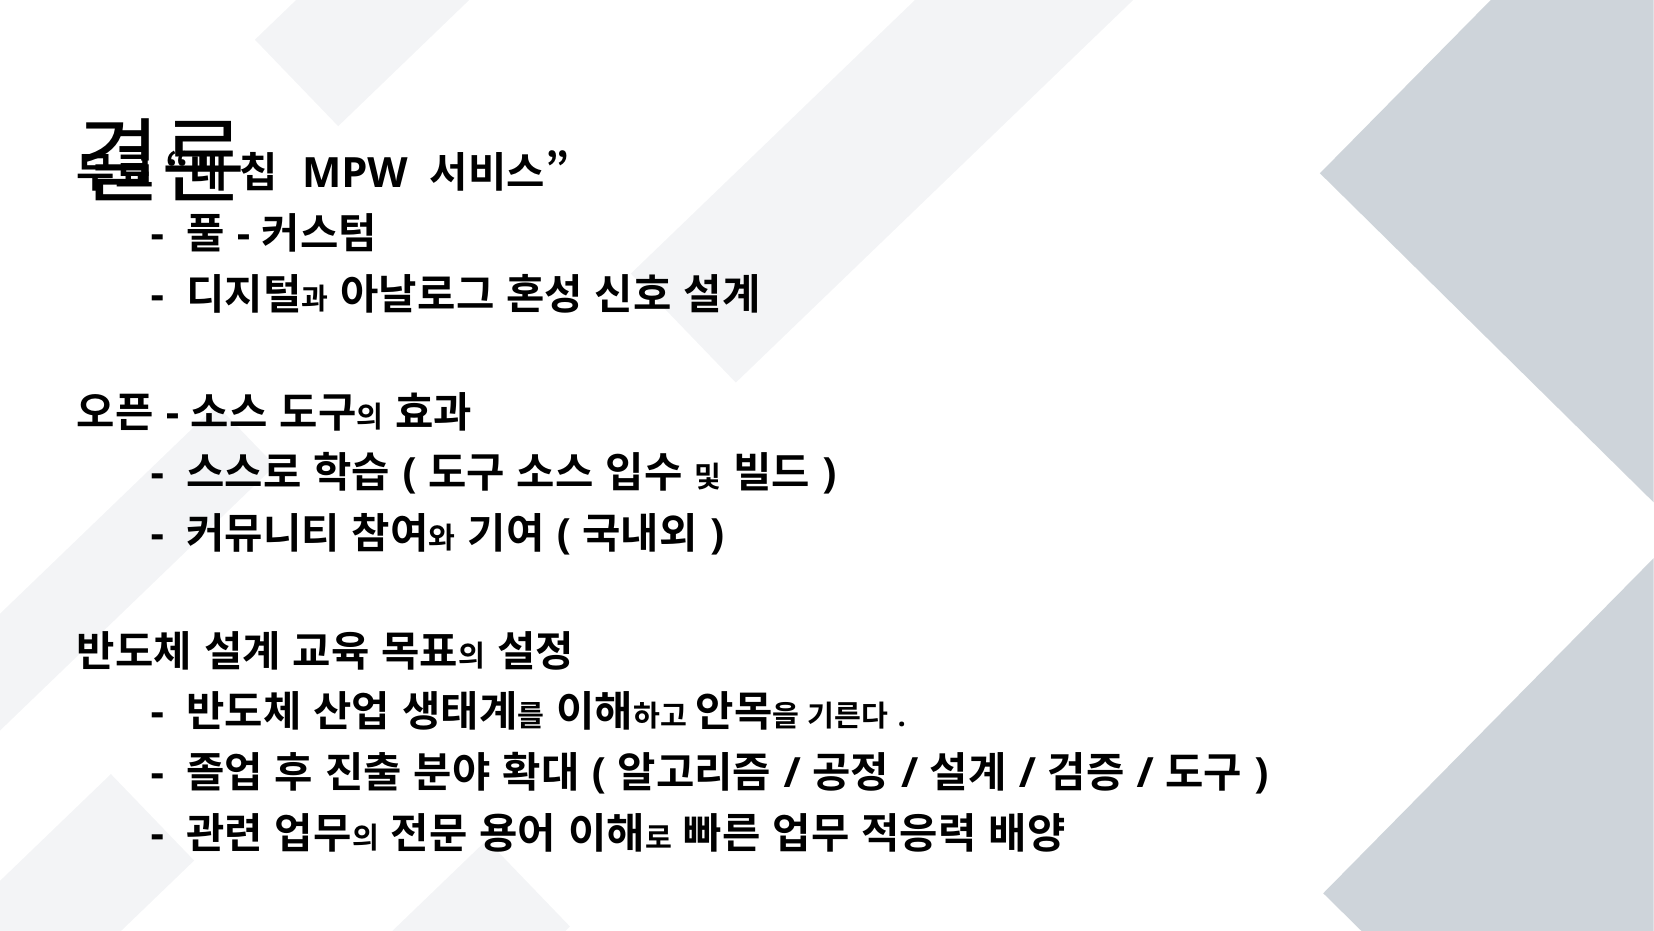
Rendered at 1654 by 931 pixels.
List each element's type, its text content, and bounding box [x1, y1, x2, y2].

title 결론 [76, 76, 1565, 150]
subtitle 무료 “내 칩 MPW 서비스” - 풀-커스텀 - 디지털과 아날로그 혼성 신호 설계 오픈-소스 도구의 효과 - 스스로 학습(도구 소스 입수 및 빌드) - 커뮤니티 참여와 기여(국내외) 반도체 설계 교육 목표의 설정 - 반도체 산업 생태계를 이해하고 안목을 기른다. - 졸업 후 진출 분야 확대(알고리즘/공정/설계/검증/도구) - 관련 업무의 전문 용어 이해로 빠른 업무 적응력 배양 Open-Source & MOOC ! [76, 150, 1565, 931]
